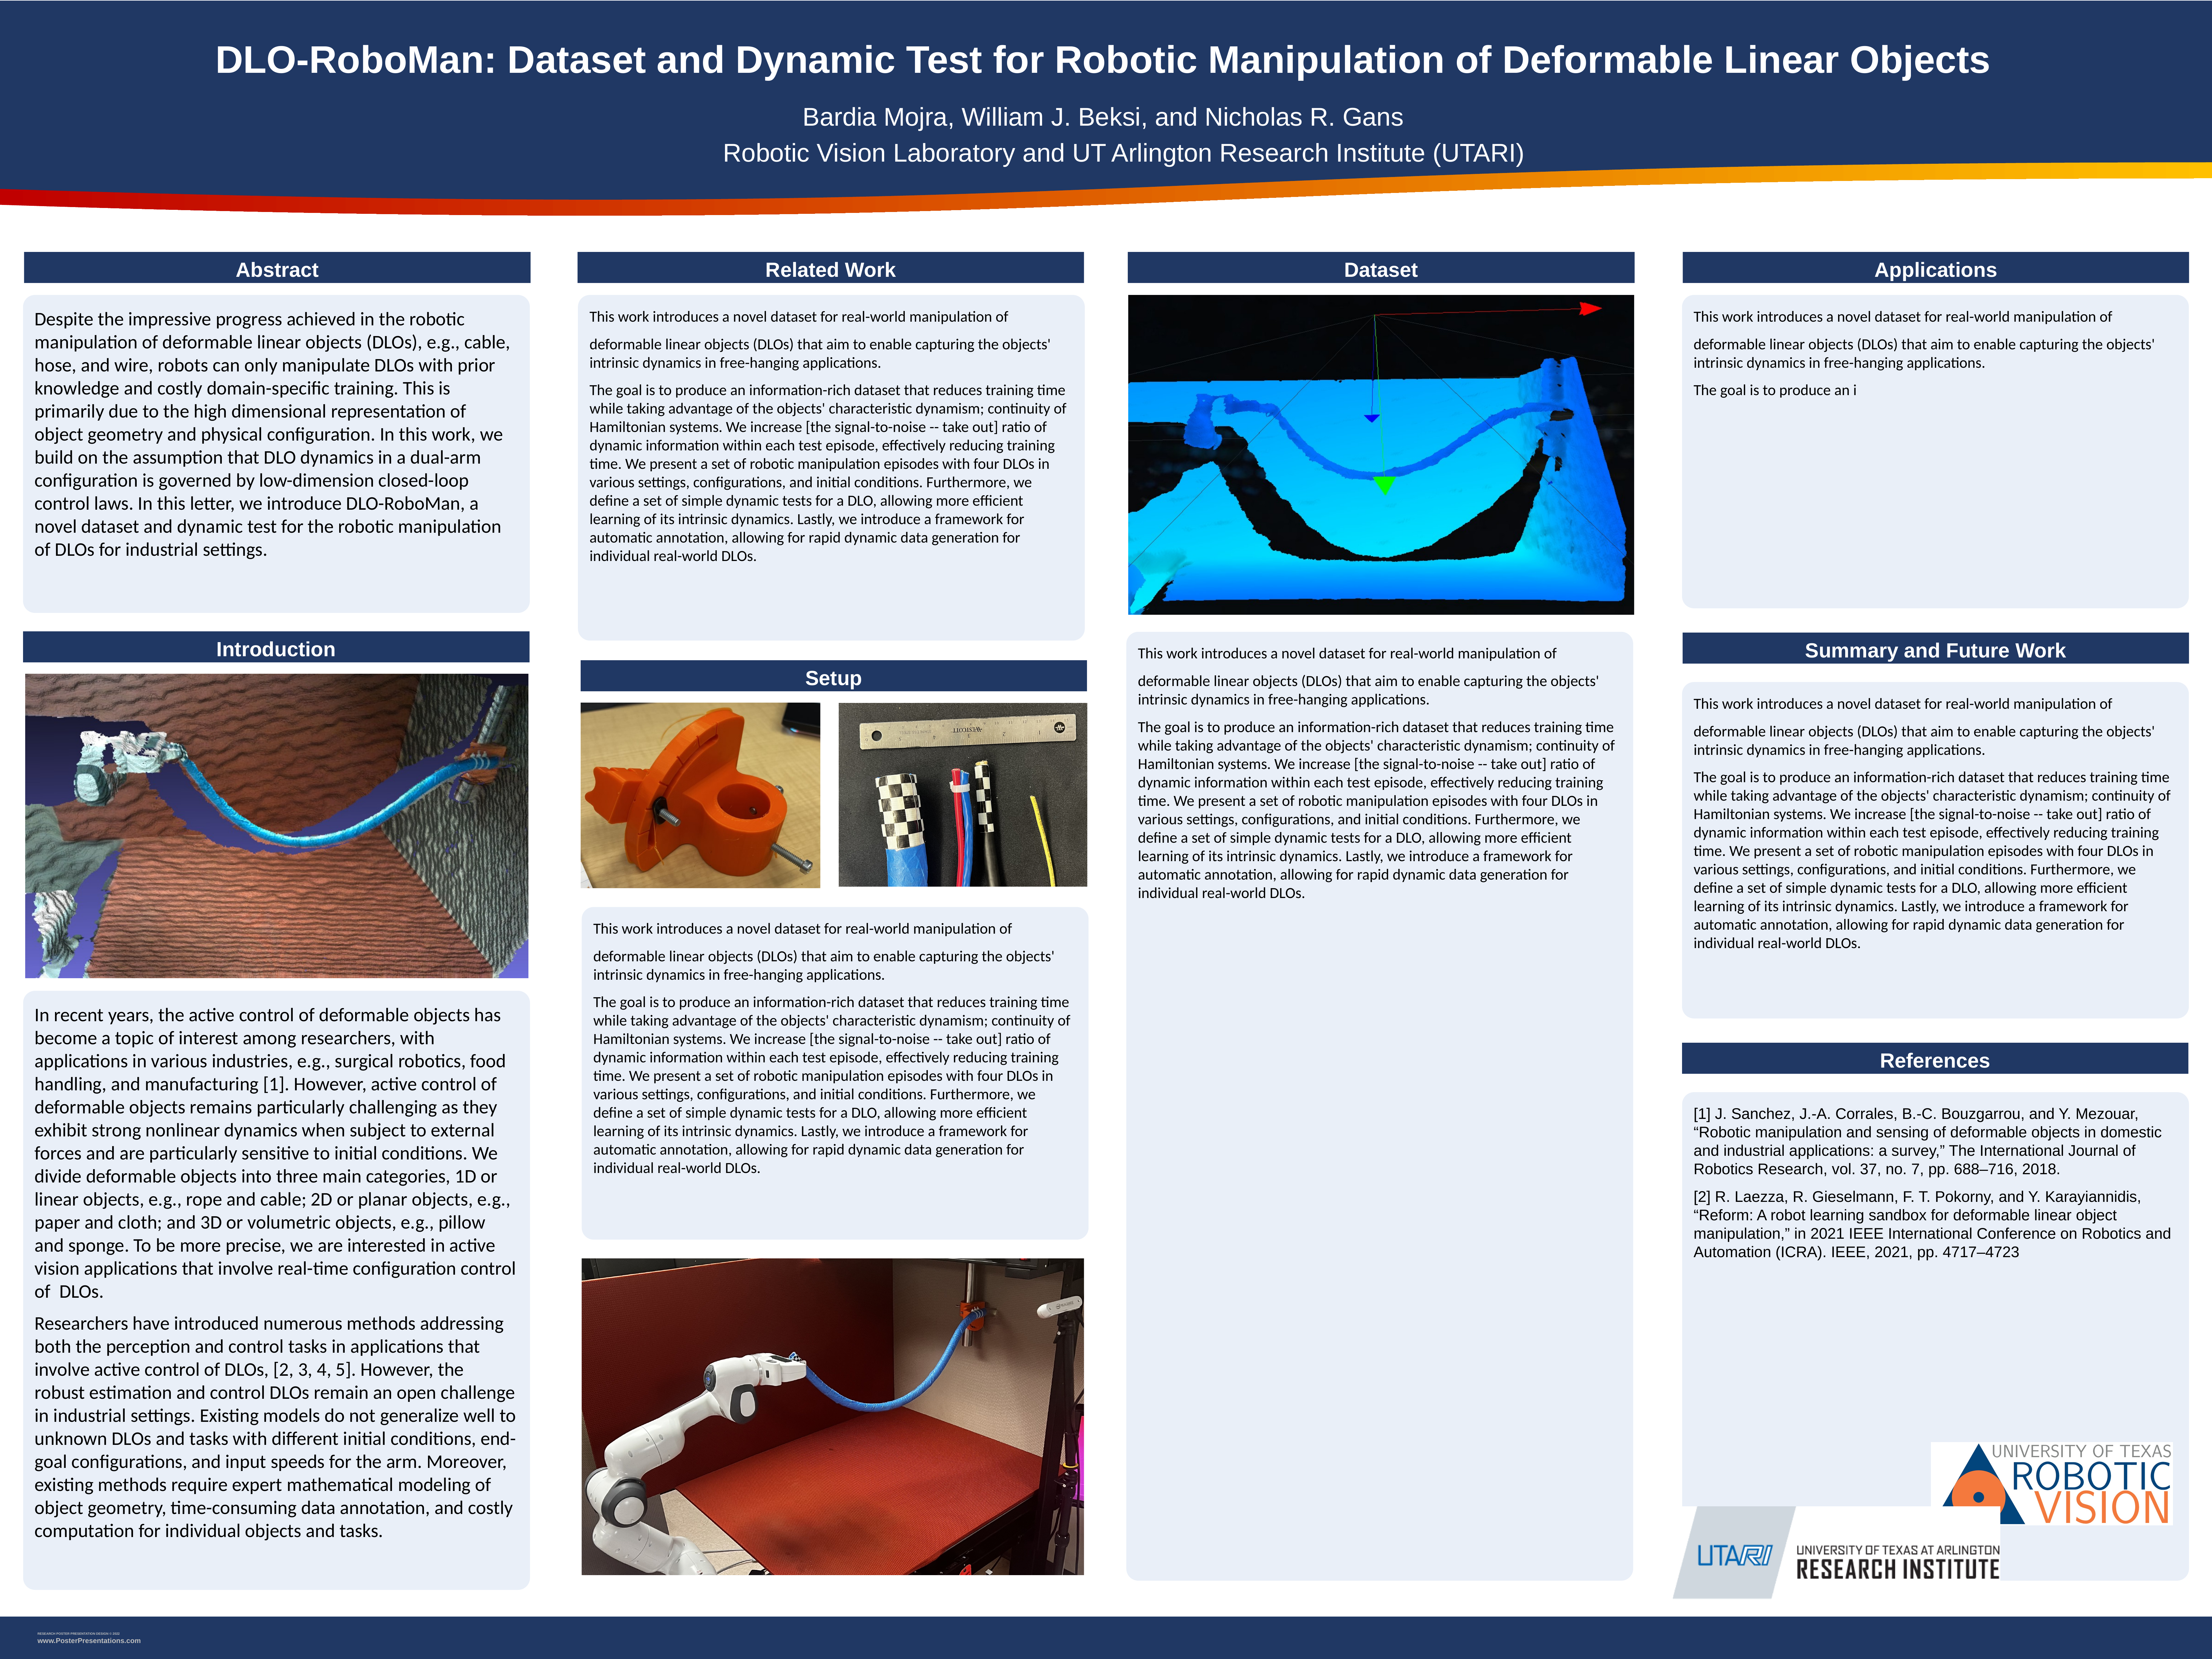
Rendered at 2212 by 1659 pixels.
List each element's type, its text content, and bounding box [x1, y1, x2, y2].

list Summary and Future Work [1682, 633, 2189, 664]
list This work introduces a novel dataset for real-world manipulation of deformable linear objects (DLOs) that aim to enable capturing the objects' intrinsic dynamics in free-hanging applications. The goal is to produce an i [1682, 295, 2189, 609]
picture [25, 674, 528, 978]
list This work introduces a novel dataset for real-world manipulation of deformable linear objects (DLOs) that aim to enable capturing the objects' intrinsic dynamics in free-hanging applications. The goal is to produce an information-rich dataset that reduces training time while taking advantage of the objects' characteristic dynamism; continuity of Hamiltonian systems. We increase [the signal-to-noise -- take out] ratio of dynamic information within each test episode, effectively reducing training time. We present a set of robotic manipulation episodes with four DLOs in various settings, configurations, and initial conditions. Furthermore, we define a set of simple dynamic tests for a DLO, allowing more efficient learning of its intrinsic dynamics. Lastly, we introduce a framework for automatic annotation, allowing for rapid dynamic data generation for individual real-world DLOs. [578, 295, 1085, 641]
picture [1673, 1442, 2173, 1599]
list Related Work [577, 252, 1084, 283]
list Dataset [1128, 252, 1635, 283]
list This work introduces a novel dataset for real-world manipulation of deformable linear objects (DLOs) that aim to enable capturing the objects' intrinsic dynamics in free-hanging applications. The goal is to produce an information-rich dataset that reduces training time while taking advantage of the objects' characteristic dynamism; continuity of Hamiltonian systems. We increase [the signal-to-noise -- take out] ratio of dynamic information within each test episode, effectively reducing training time. We present a set of robotic manipulation episodes with four DLOs in various settings, configurations, and initial conditions. Furthermore, we define a set of simple dynamic tests for a DLO, allowing more efficient learning of its intrinsic dynamics. Lastly, we introduce a framework for automatic annotation, allowing for rapid dynamic data generation for individual real-world DLOs. [582, 907, 1089, 1240]
picture [581, 703, 821, 888]
picture [1145, 540, 1147, 542]
picture [1250, 526, 1252, 529]
list In recent years, the active control of deformable objects has become a topic of interest among researchers, with applications in various industries, e.g., surgical robotics, food handling, and manufacturing [1]. However, active control of deformable objects remains particularly challenging as they exhibit strong nonlinear dynamics when subject to external forces and are particularly sensitive to initial conditions. We divide deformable objects into three main categories, 1D or linear objects, e.g., rope and cable; 2D or planar objects, e.g., paper and cloth; and 3D or volumetric objects, e.g., pillow and sponge. To be more precise, we are interested in active vision applications that involve real-time configuration control of DLOs. Researchers have introduced numerous methods addressing both the perception and control tasks in applications that involve active control of DLOs, [2, 3, 4, 5]. However, the robust estimation and control DLOs remain an open challenge in industrial settings. Existing models do not generalize well to unknown DLOs and tasks with different initial conditions, end-goal configurations, and input speeds for the arm. Moreover, existing methods require expert mathematical modeling of object geometry, time-consuming data annotation, and costly computation for individual objects and tasks. [23, 991, 530, 1590]
picture [1128, 554, 1131, 556]
list This work introduces a novel dataset for real-world manipulation of deformable linear objects (DLOs) that aim to enable capturing the objects' intrinsic dynamics in free-hanging applications. The goal is to produce an information-rich dataset that reduces training time while taking advantage of the objects' characteristic dynamism; continuity of Hamiltonian systems. We increase [the signal-to-noise -- take out] ratio of dynamic information within each test episode, effectively reducing training time. We present a set of robotic manipulation episodes with four DLOs in various settings, configurations, and initial conditions. Furthermore, we define a set of simple dynamic tests for a DLO, allowing more efficient learning of its intrinsic dynamics. Lastly, we introduce a framework for automatic annotation, allowing for rapid dynamic data generation for individual real-world DLOs. [1126, 632, 1633, 1581]
list References [1682, 1043, 2189, 1074]
picture [1145, 551, 1148, 553]
list Robotic Vision Laboratory and UT Arlington Research Institute (UTARI) [657, 137, 1570, 160]
picture [1128, 295, 1634, 615]
list Setup [581, 660, 1087, 692]
picture [1147, 543, 1150, 546]
picture [582, 1258, 1084, 1575]
list Despite the impressive progress achieved in the robotic manipulation of deformable linear objects (DLOs), e.g., cable, hose, and wire, robots can only manipulate DLOs with prior knowledge and costly domain-specific training. This is primarily due to the high dimensional representation of object geometry and physical configuration. In this work, we build on the assumption that DLO dynamics in a dual-arm configuration is governed by low-dimension closed-loop control laws. In this letter, we introduce DLO-RoboMan, a novel dataset and dynamic test for the robotic manipulation of DLOs for industrial settings. [23, 295, 530, 613]
list Applications [1683, 252, 2189, 283]
picture [1137, 551, 1141, 554]
list Bardia Mojra, William J. Beksi, and Nicholas R. Gans [297, 98, 1910, 137]
picture [839, 703, 1088, 887]
picture [1128, 555, 1136, 563]
list [1] J. Sanchez, J.-A. Corrales, B.-C. Bouzgarrou, and Y. Mezouar, “Robotic manipulation and sensing of deformable objects in domestic and industrial applications: a survey,” The International Journal of Robotics Research, vol. 37, no. 7, pp. 688–716, 2018. [2] R. Laezza, R. Gieselmann, F. T. Pokorny, and Y. Karayiannidis, “Reform: A robot learning sandbox for deformable linear object manipulation,” in 2021 IEEE International Conference on Robotics and Automation (ICRA). IEEE, 2021, pp. 4717–4723 [1682, 1092, 2189, 1581]
list Abstract [24, 252, 531, 283]
list This work introduces a novel dataset for real-world manipulation of deformable linear objects (DLOs) that aim to enable capturing the objects' intrinsic dynamics in free-hanging applications. The goal is to produce an information-rich dataset that reduces training time while taking advantage of the objects' characteristic dynamism; continuity of Hamiltonian systems. We increase [the signal-to-noise -- take out] ratio of dynamic information within each test episode, effectively reducing training time. We present a set of robotic manipulation episodes with four DLOs in various settings, configurations, and initial conditions. Furthermore, we define a set of simple dynamic tests for a DLO, allowing more efficient learning of its intrinsic dynamics. Lastly, we introduce a framework for automatic annotation, allowing for rapid dynamic data generation for individual real-world DLOs. [1682, 682, 2189, 1019]
list Introduction [23, 631, 530, 662]
list DLO-RoboMan: Dataset and Dynamic Test for Robotic Manipulation of Deformable Linear Objects [166, 32, 2042, 97]
